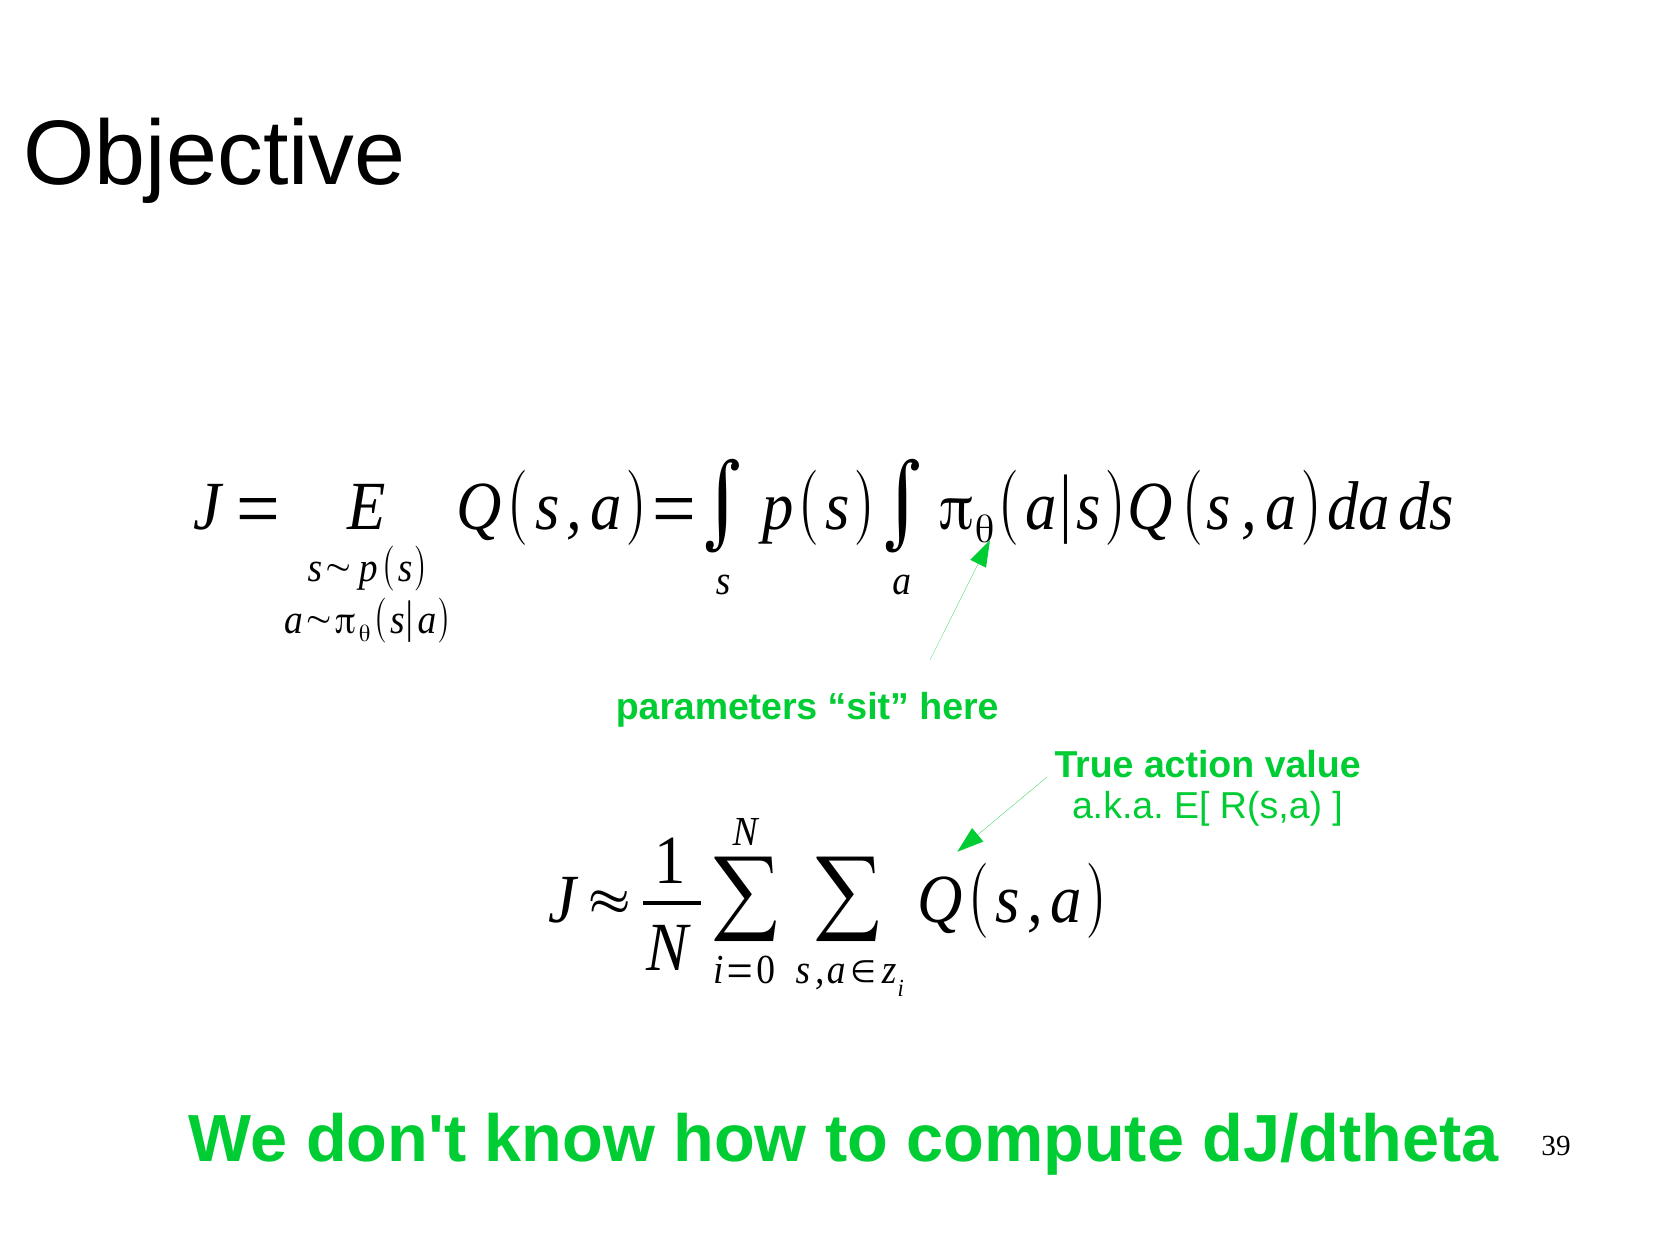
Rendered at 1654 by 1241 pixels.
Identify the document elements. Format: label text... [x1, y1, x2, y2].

chart [532, 806, 1123, 1002]
text_box parameters “sit” here [594, 678, 1021, 736]
text_box True action value a.k.a. E[ R(s,a) ] [1039, 735, 1376, 835]
chart [178, 452, 1472, 645]
text_box We don't know how to compute dJ/dtheta [104, 1093, 1585, 1183]
title Objective [23, 49, 1512, 257]
